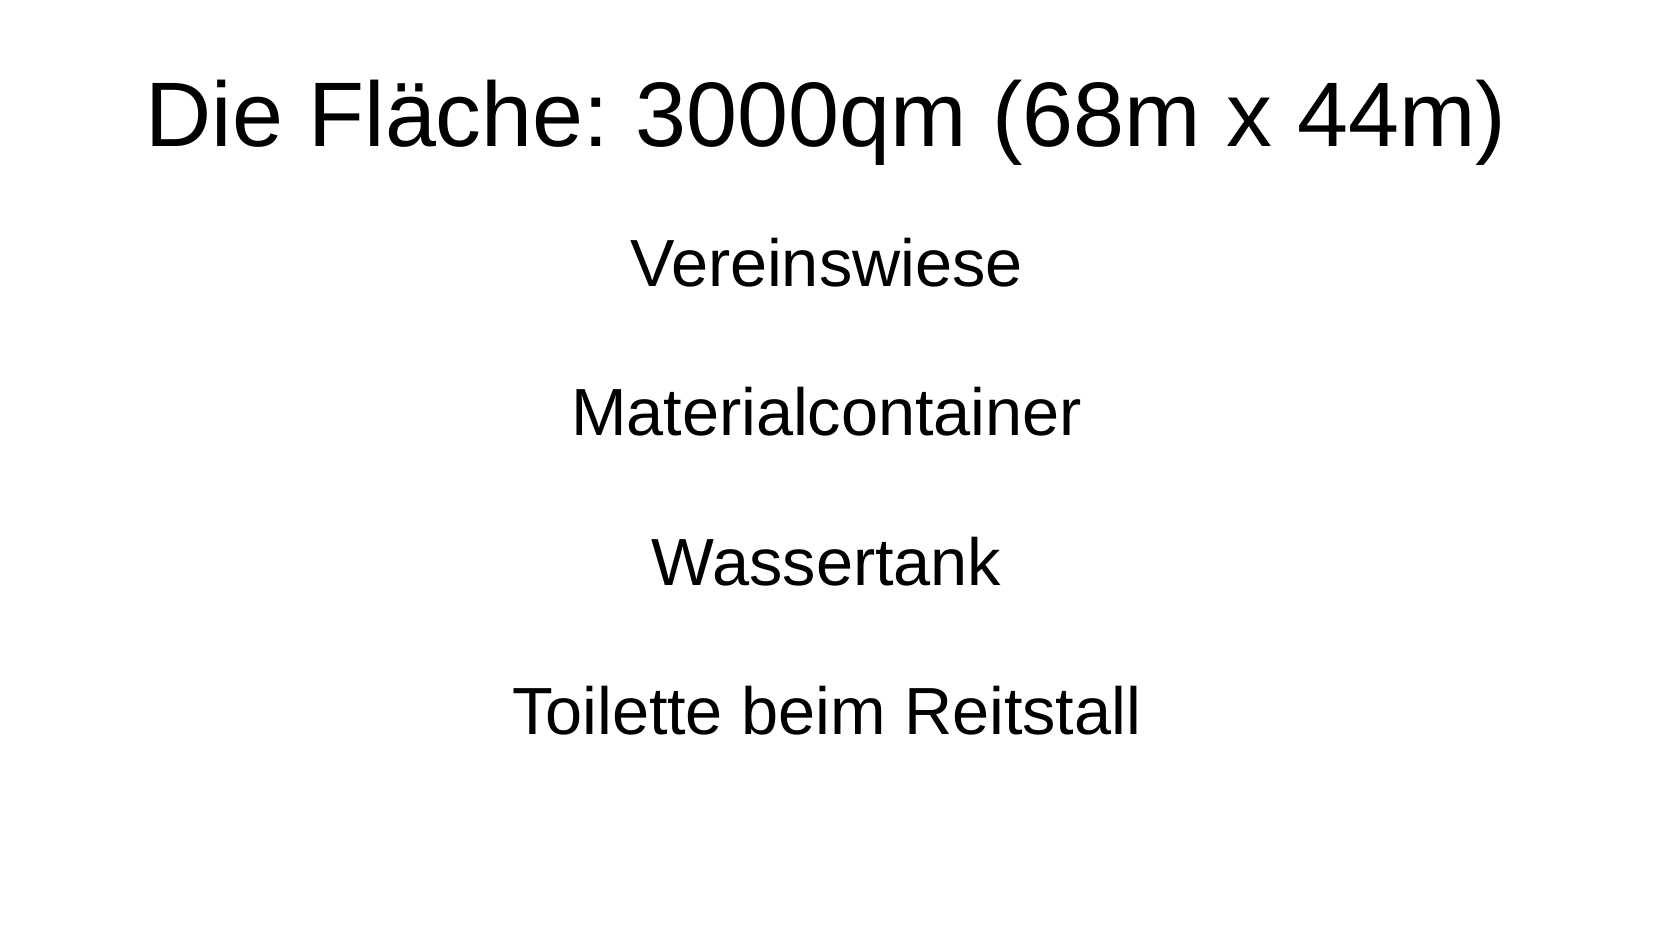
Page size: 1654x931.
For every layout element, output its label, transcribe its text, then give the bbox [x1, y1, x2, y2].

title Die Fläche: 3000qm (68m x 44m) [82, 37, 1571, 150]
subtitle Vereinswiese Materialcontainer Wassertank Toilette beim Reitstall [82, 150, 1571, 824]
